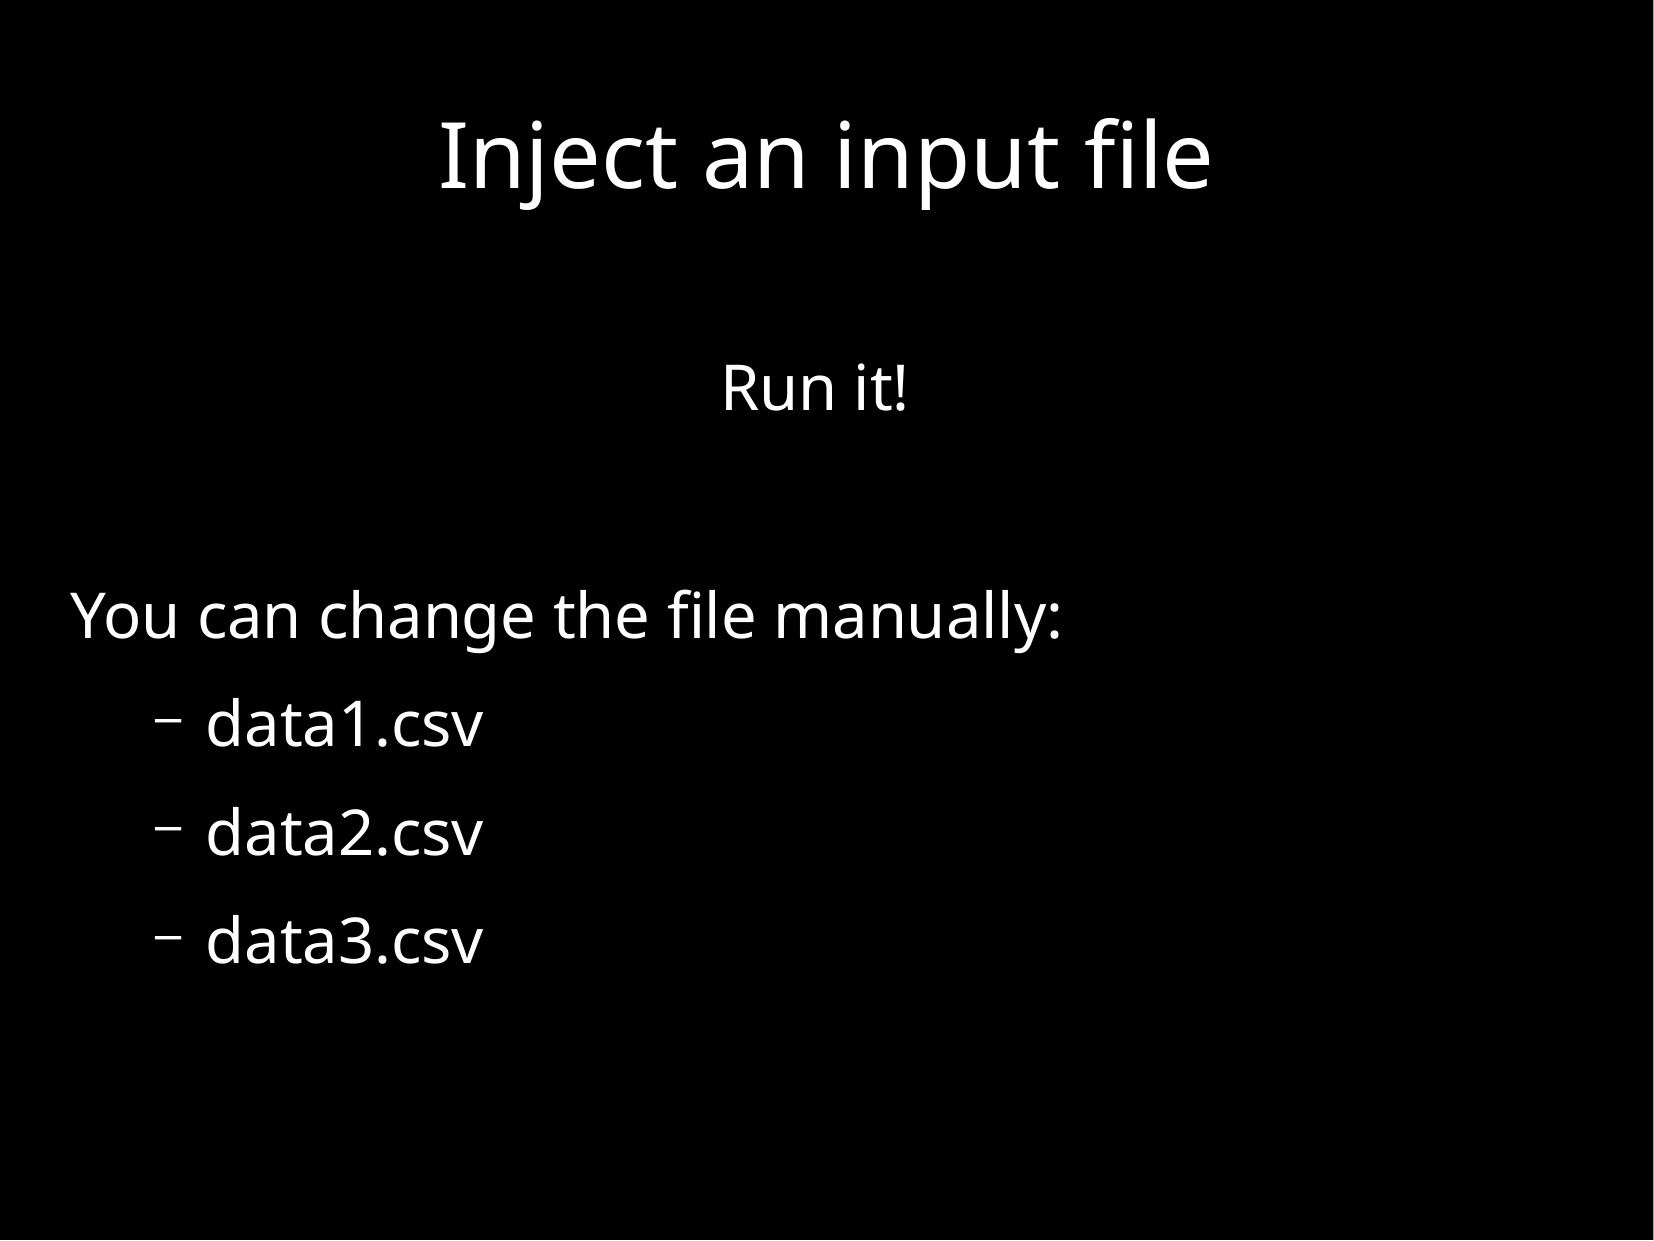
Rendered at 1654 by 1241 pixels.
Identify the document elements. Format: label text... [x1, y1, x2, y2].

title Inject an input file [82, 49, 1571, 257]
list Run it! You can change the file manually: data1.csv data2.csv data3.csv [70, 342, 1560, 991]
